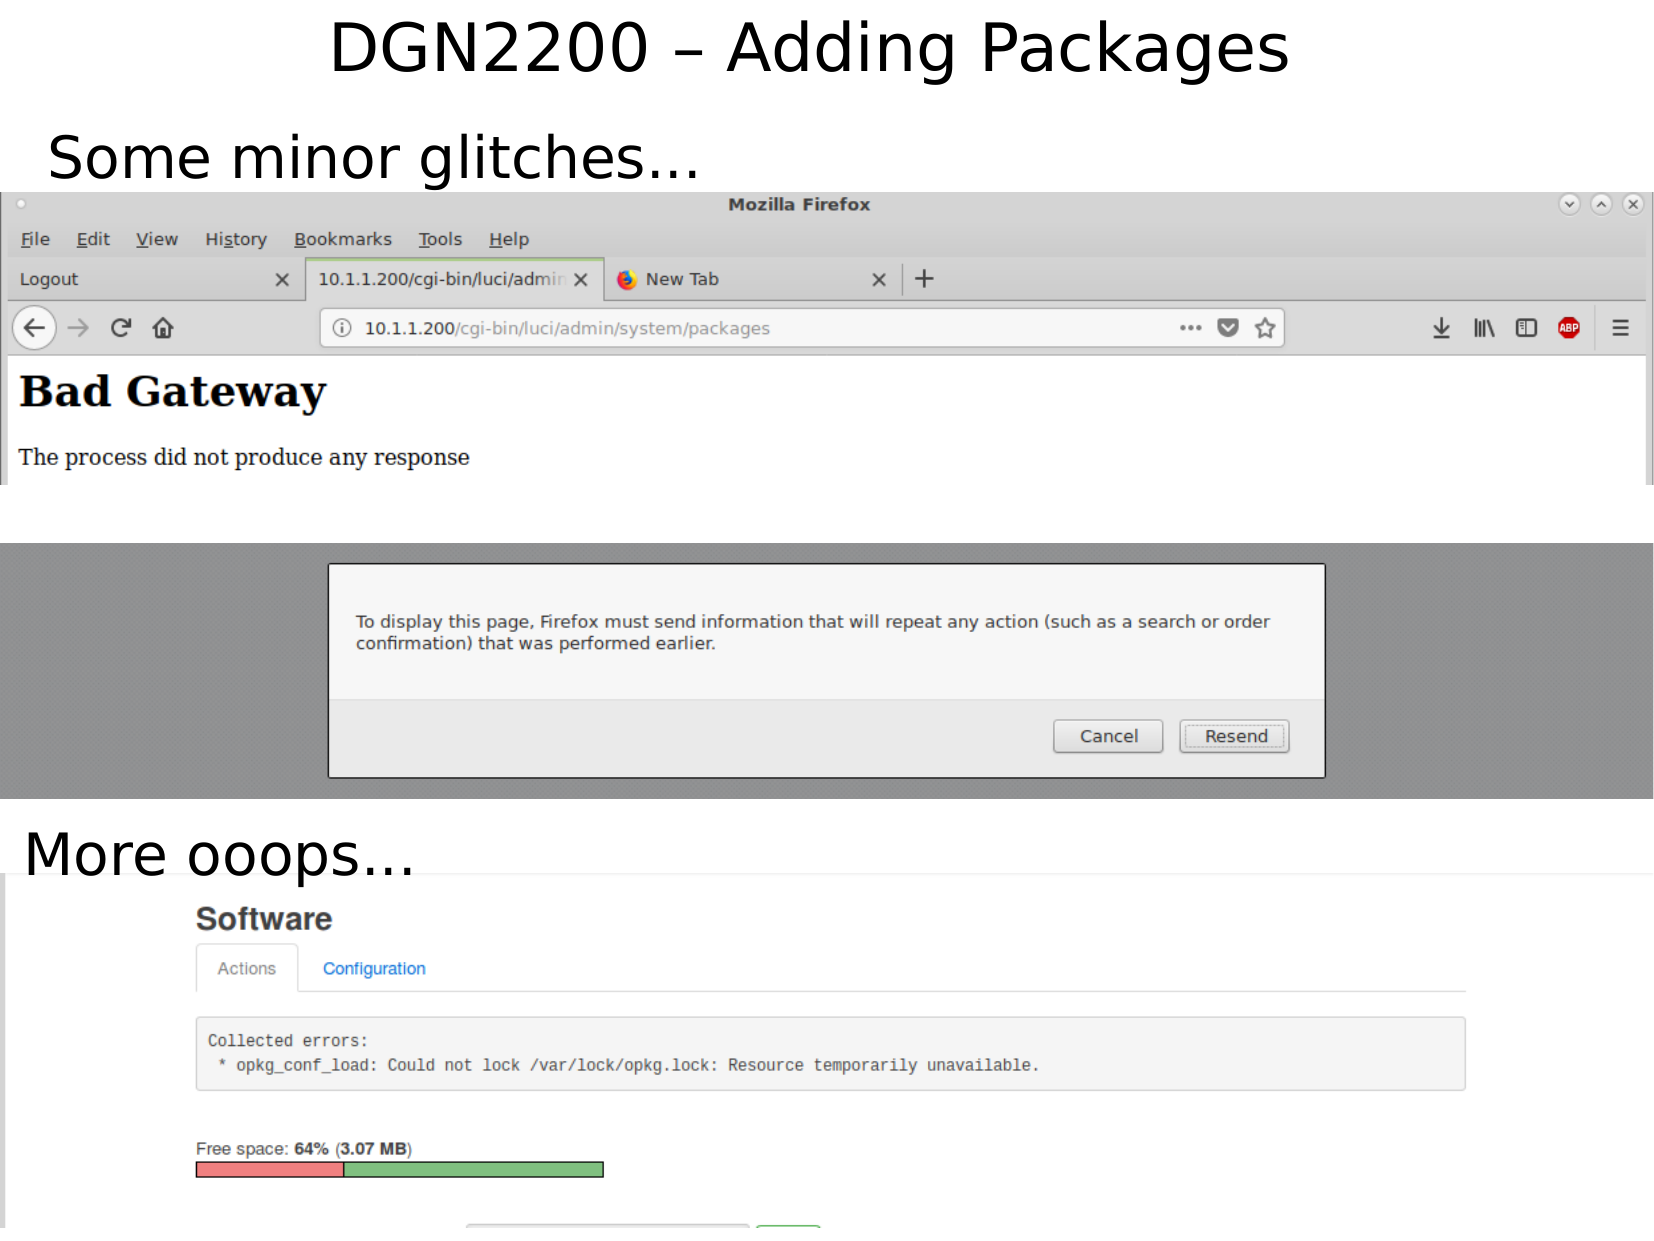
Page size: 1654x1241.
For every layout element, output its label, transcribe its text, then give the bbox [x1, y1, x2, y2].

title DGN2200 – Adding Packages [0, 0, 1642, 98]
text_box Some minor glitches... [47, 118, 1630, 192]
picture [0, 192, 1654, 485]
text_box More ooops... [23, 814, 1607, 895]
picture [0, 543, 1654, 799]
picture [0, 873, 1654, 1228]
